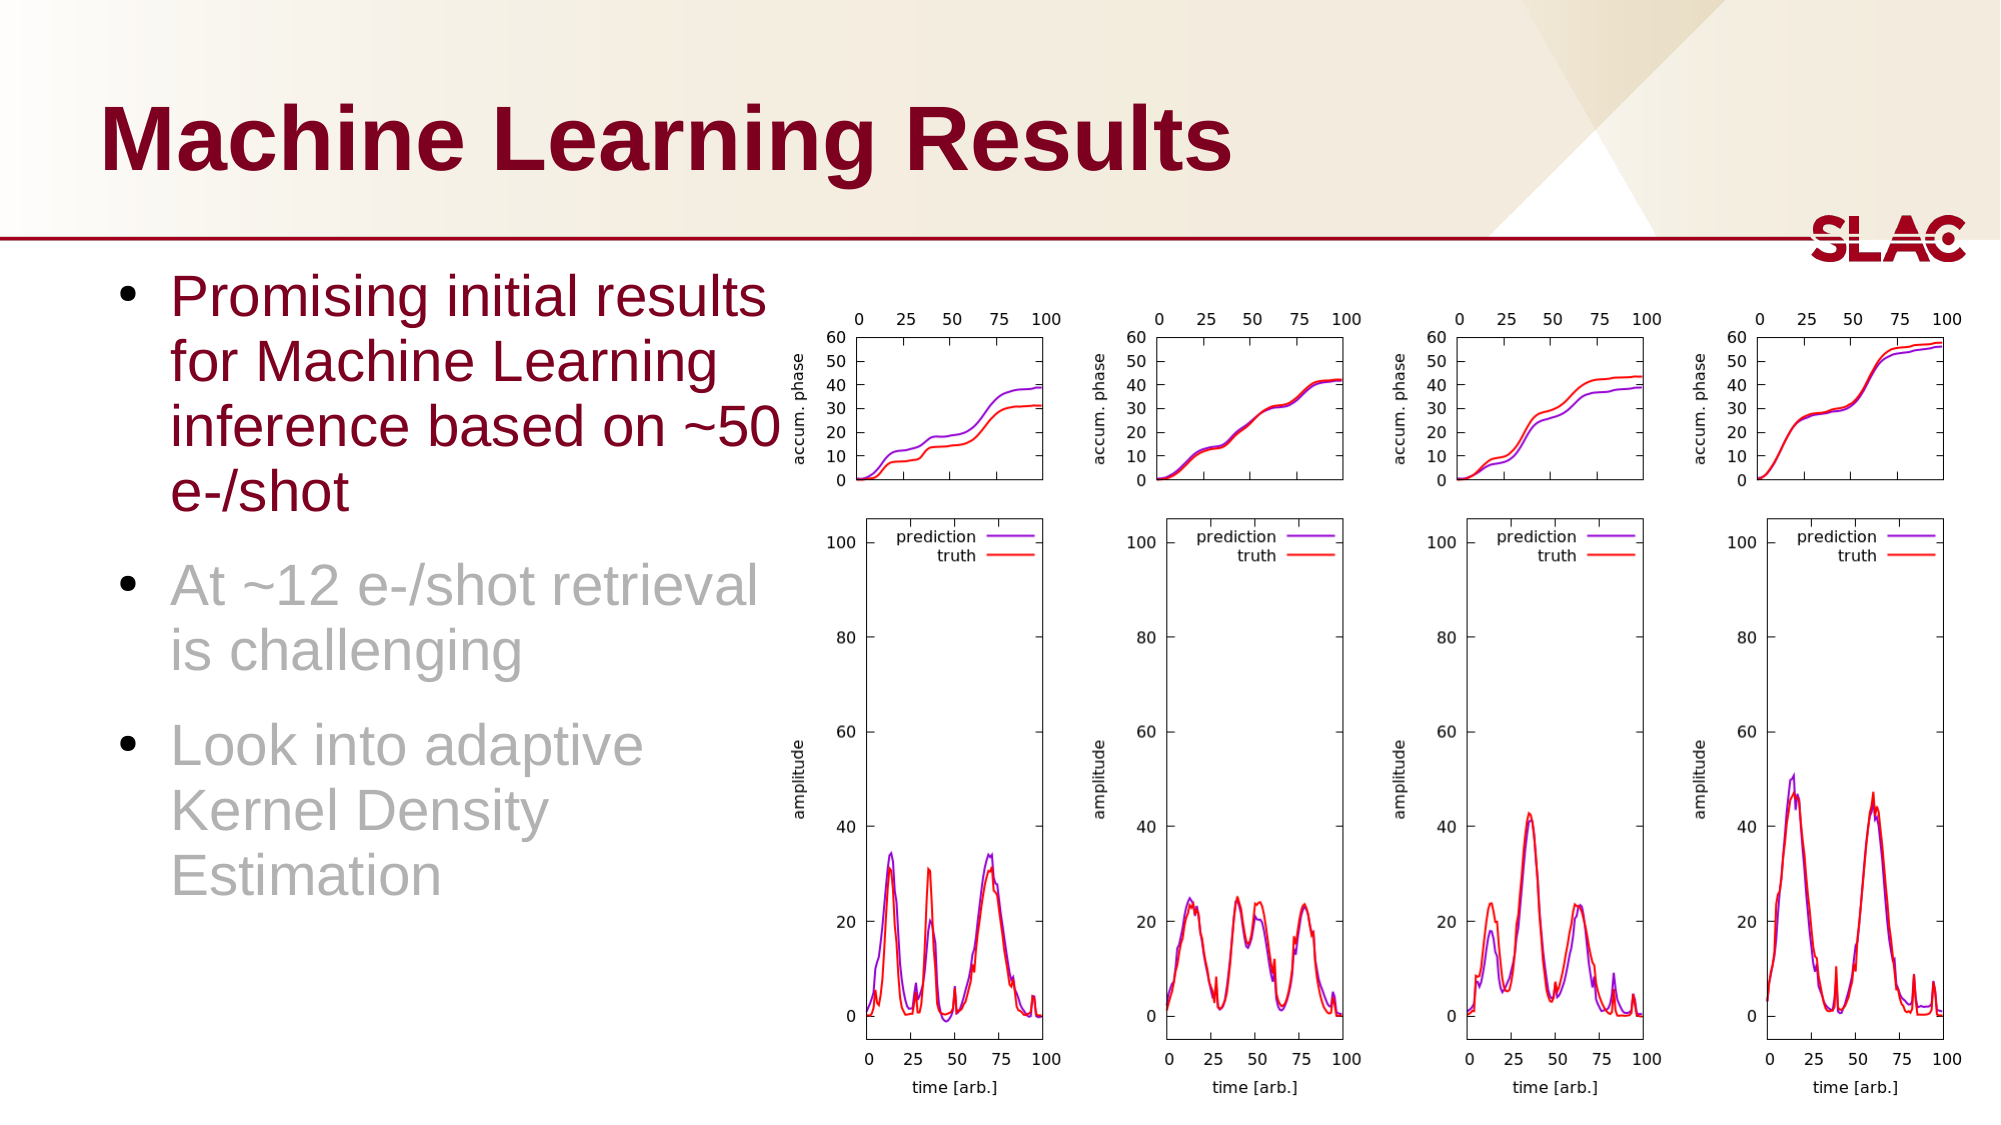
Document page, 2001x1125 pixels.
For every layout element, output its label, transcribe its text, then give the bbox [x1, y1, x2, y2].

picture [782, 299, 1983, 1100]
list Promising initial results for Machine Learning inference based on ~50 e-/shot At ~12 e-/shot retrieval is challenging Look into adaptive Kernel Density Estimation [99, 263, 811, 1081]
picture [0, 0, 2001, 262]
title Machine Learning Results [99, 44, 1900, 233]
